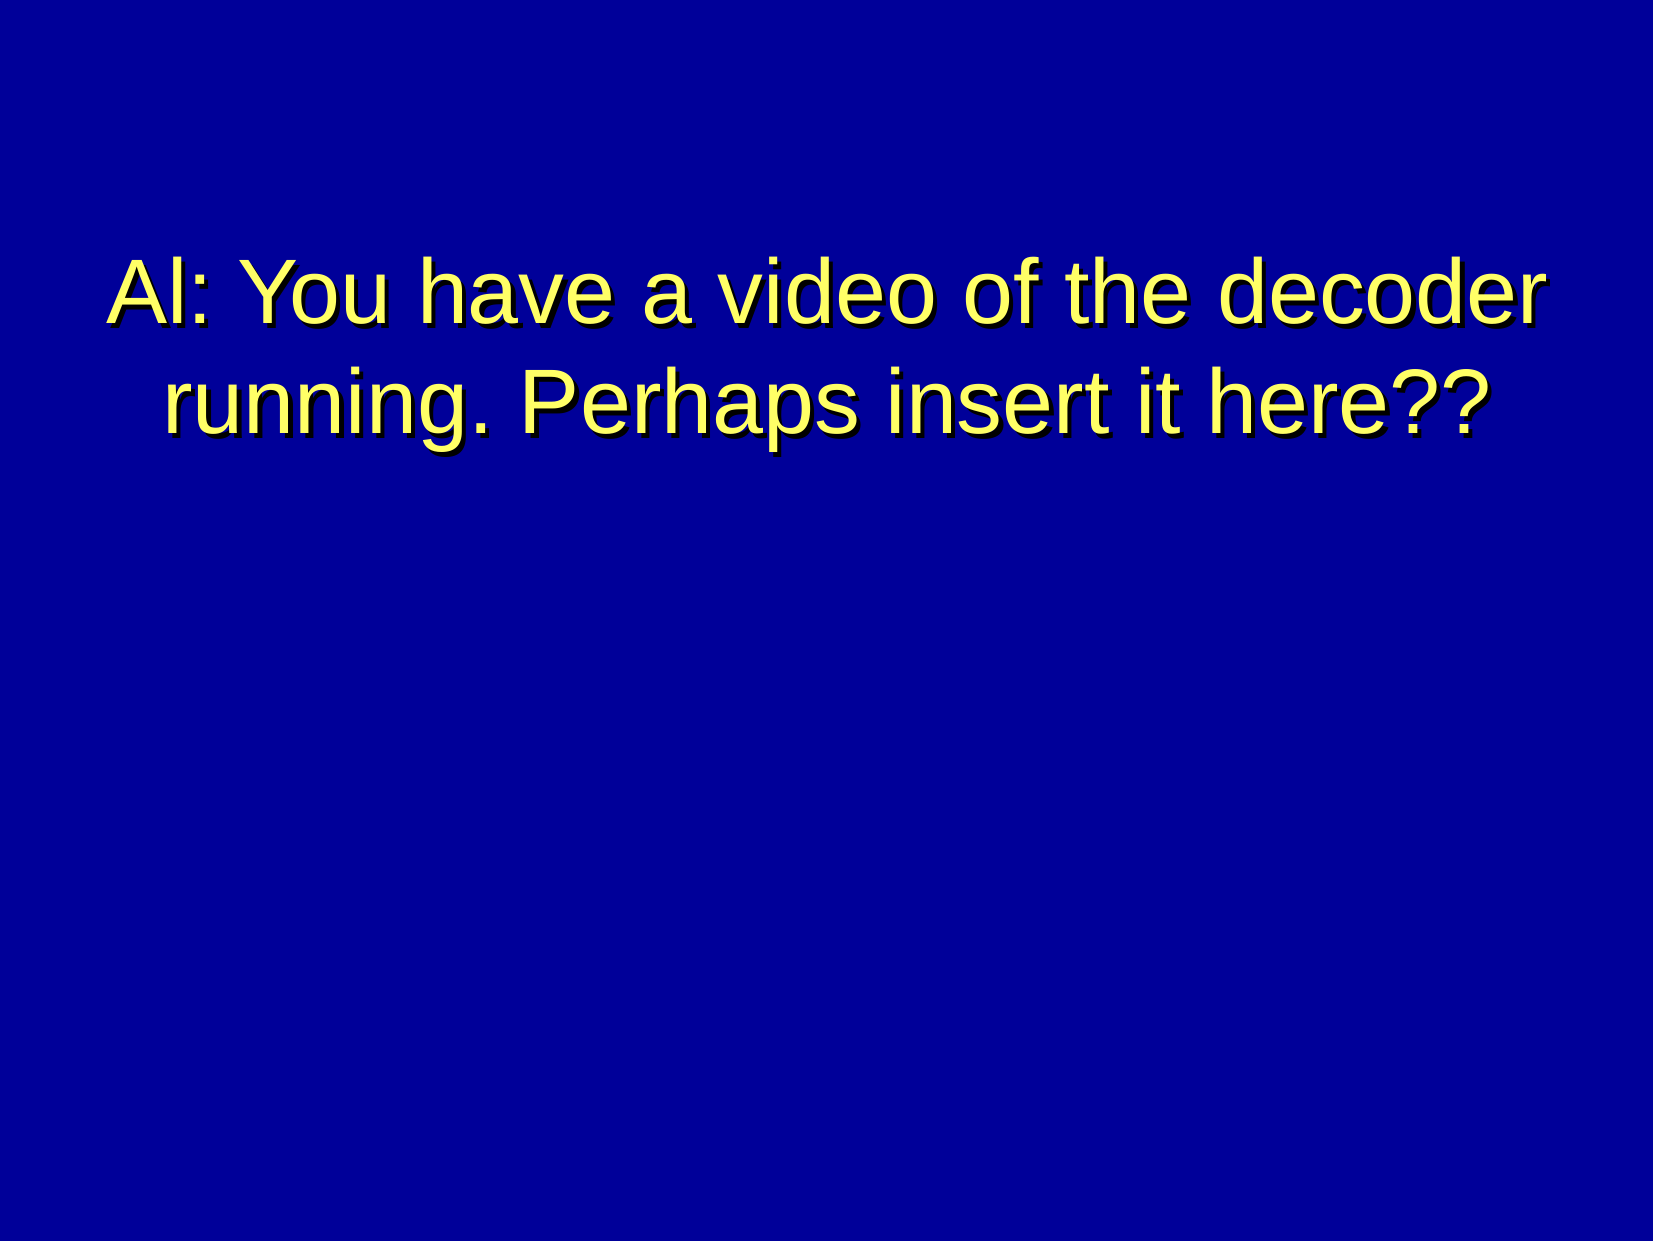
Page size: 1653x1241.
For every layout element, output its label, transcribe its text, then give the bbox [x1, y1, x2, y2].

text_box Al: You have a video of the decoder running. Perhaps insert it here?? [86, 225, 1571, 460]
